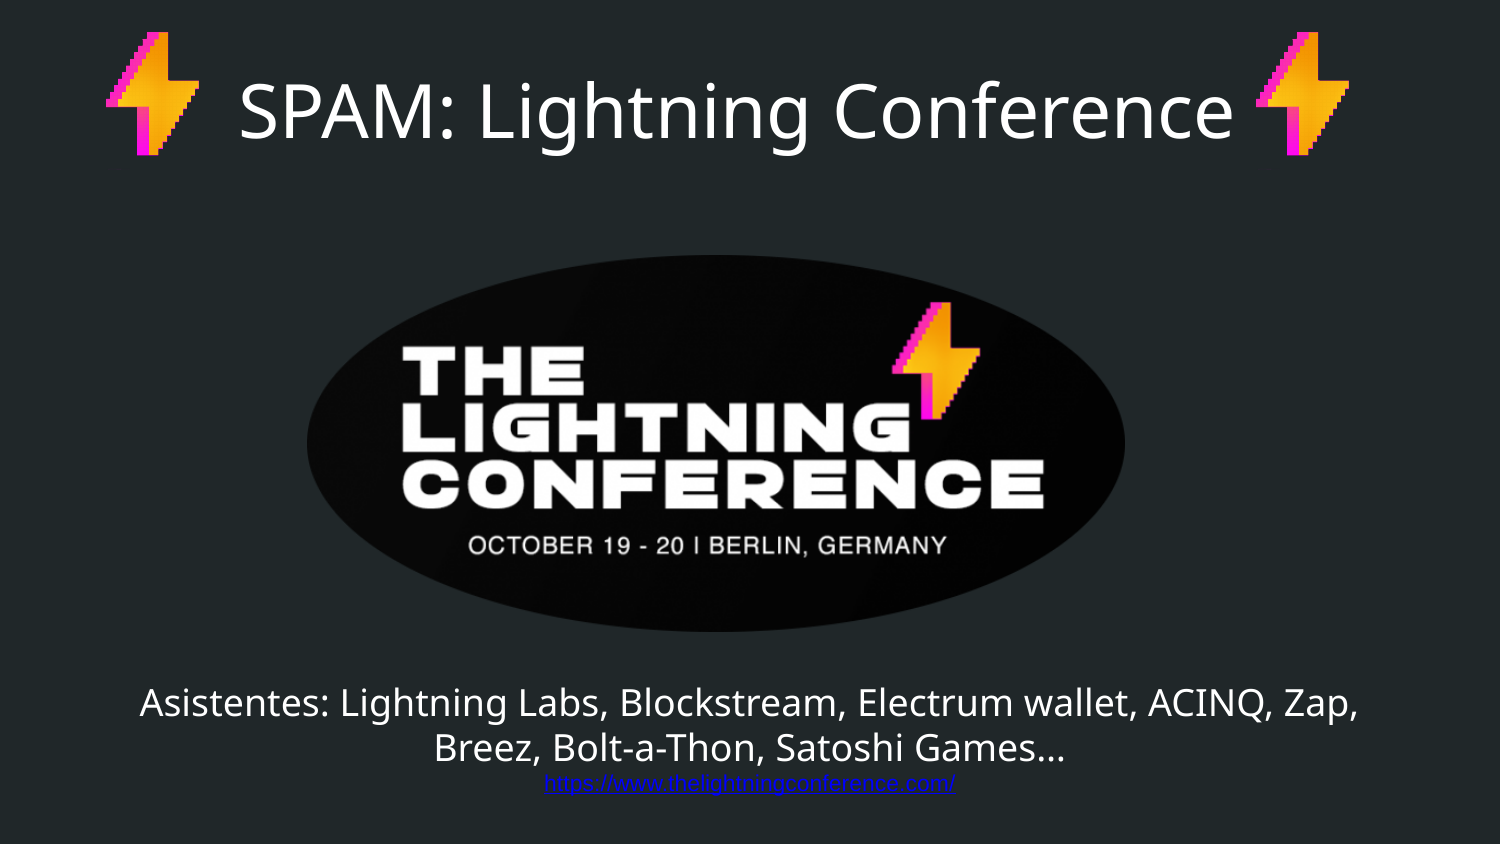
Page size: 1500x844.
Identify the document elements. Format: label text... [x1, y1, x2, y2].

picture [1256, 32, 1349, 170]
text_box SPAM: Lightning Conference [158, 48, 1317, 237]
text_box Asistentes: Lightning Labs, Blockstream, Electrum wallet, ACINQ, Zap, Breez, Bolt-a-Thon, Satoshi Games… https://www.thelightningconference.com/ [75, 663, 1425, 780]
picture [106, 32, 199, 170]
picture [307, 255, 1125, 632]
